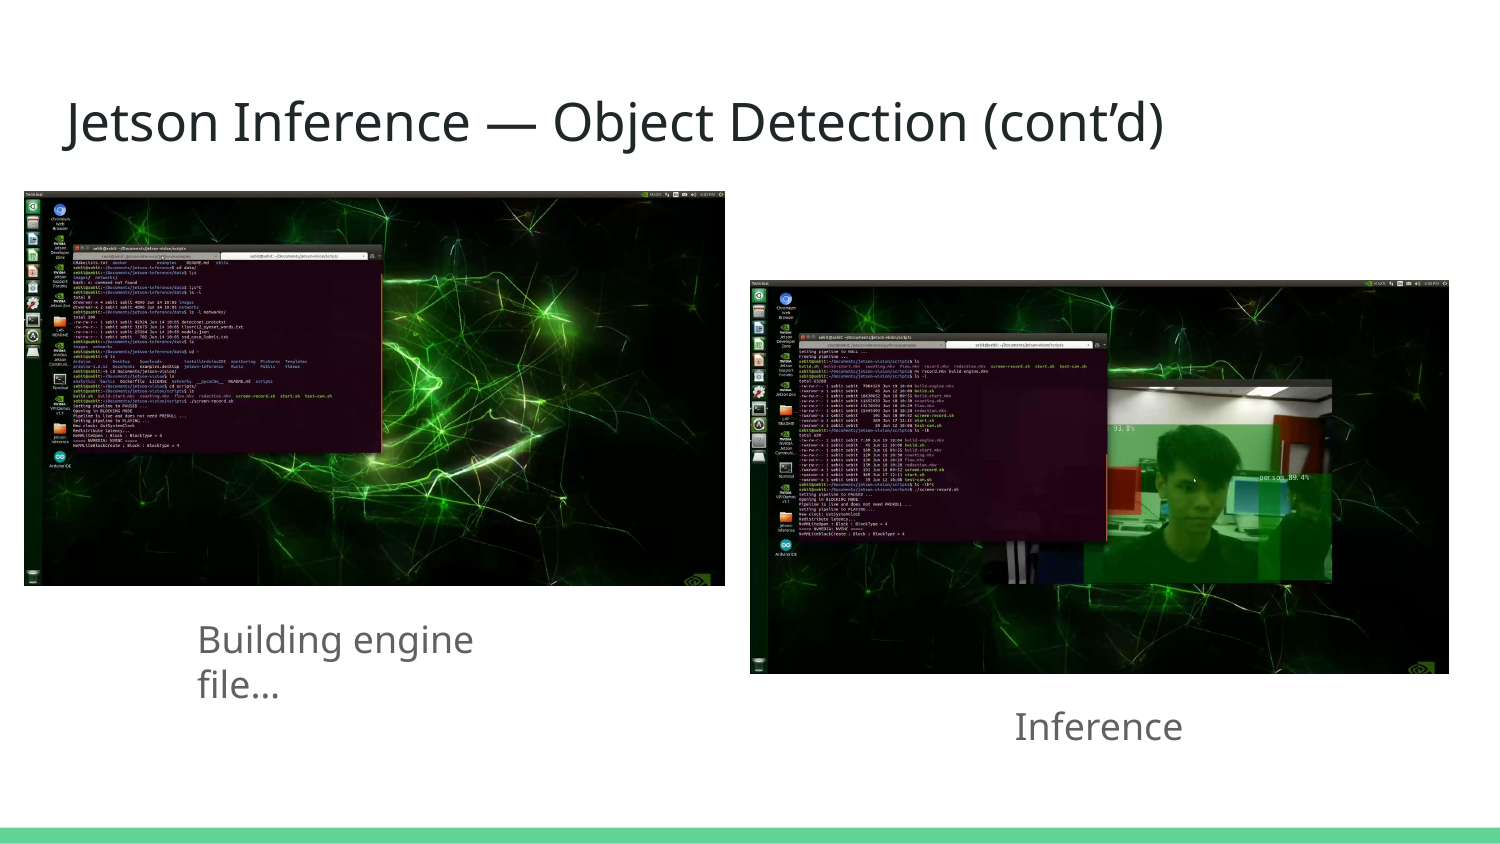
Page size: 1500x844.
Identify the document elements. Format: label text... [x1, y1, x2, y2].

picture [24, 191, 725, 586]
title Jetson Inference — Object Detection (cont’d) [51, 72, 1449, 167]
picture [750, 280, 1449, 674]
text_box Building engine file… [182, 600, 568, 661]
text_box Inference [971, 687, 1228, 766]
